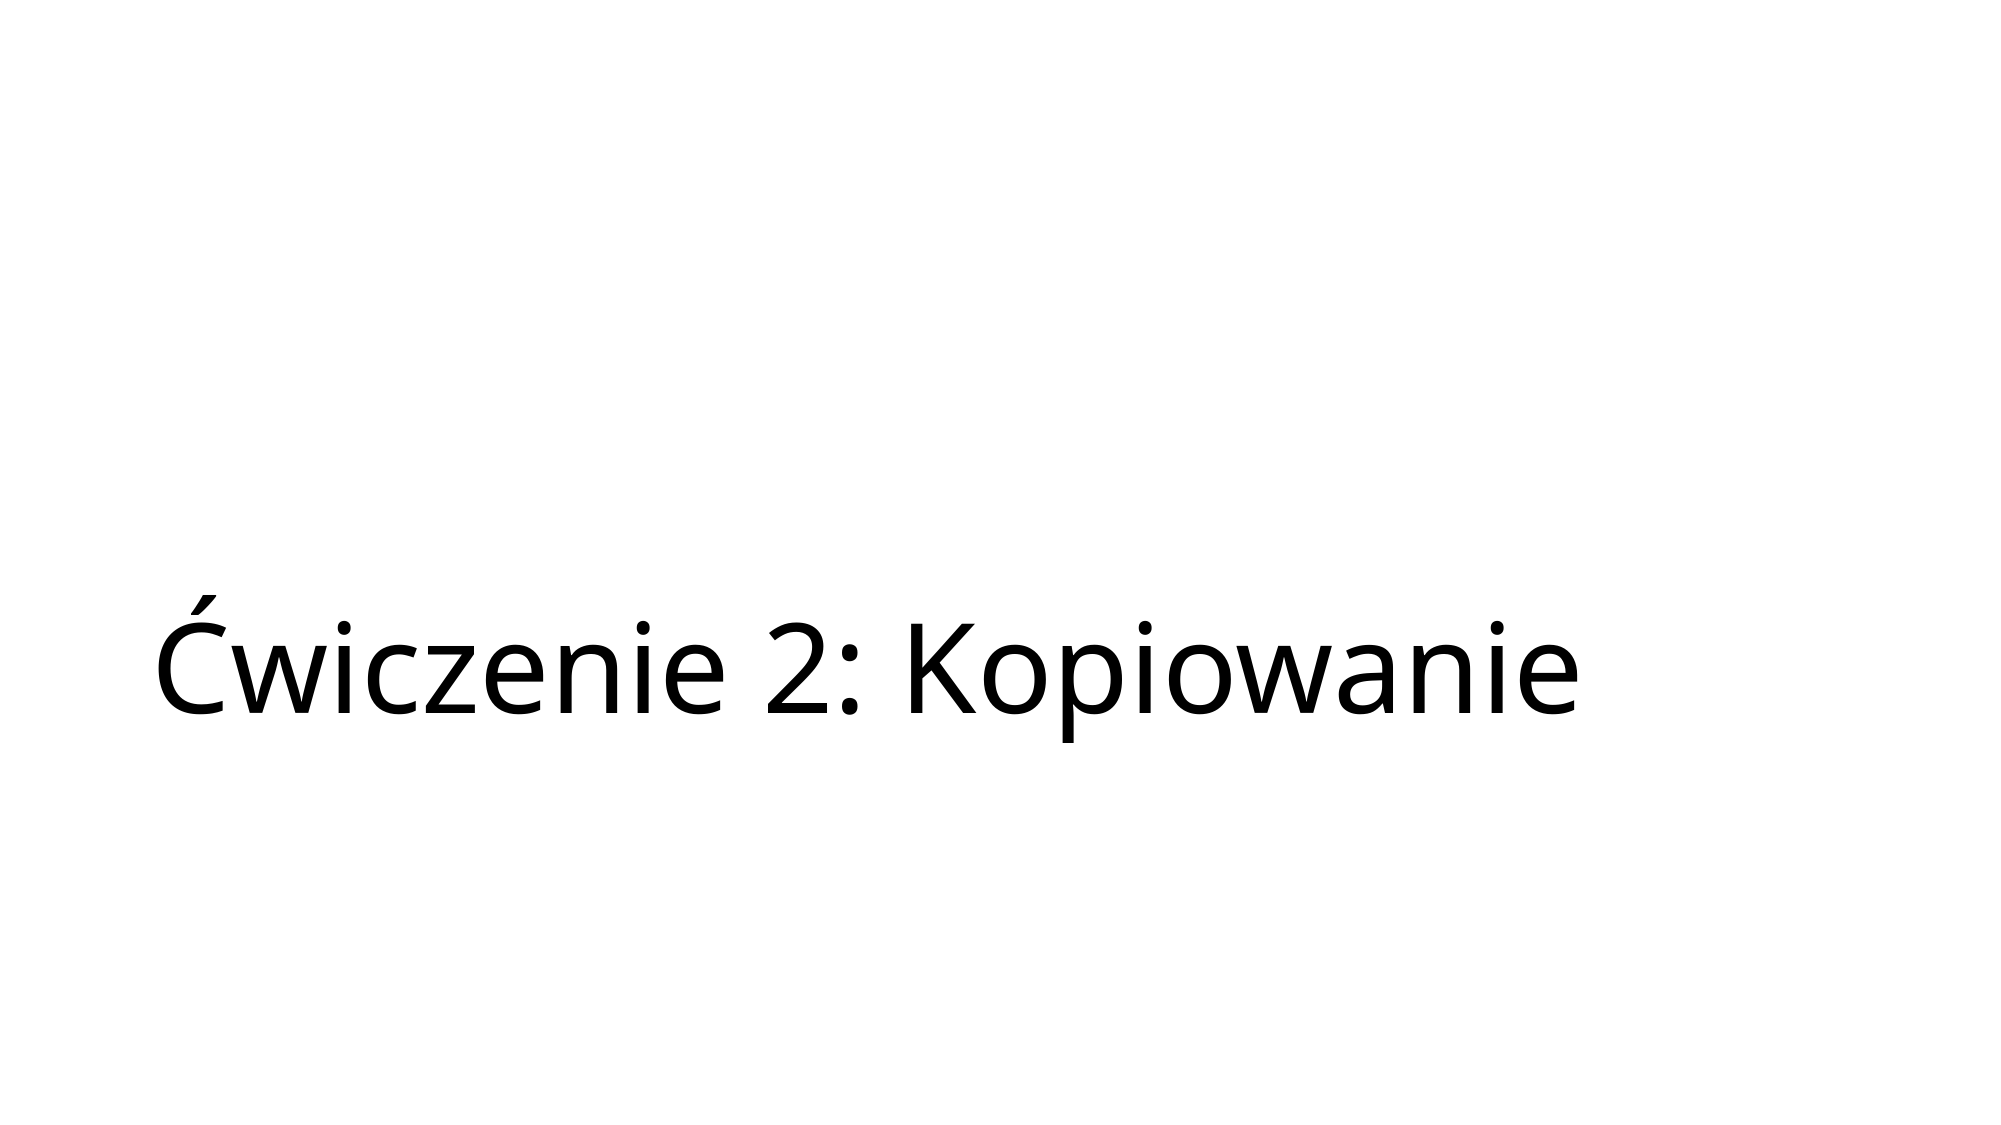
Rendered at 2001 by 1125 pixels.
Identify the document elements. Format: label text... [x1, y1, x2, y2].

title Ćwiczenie 2: Kopiowanie [136, 280, 1862, 749]
